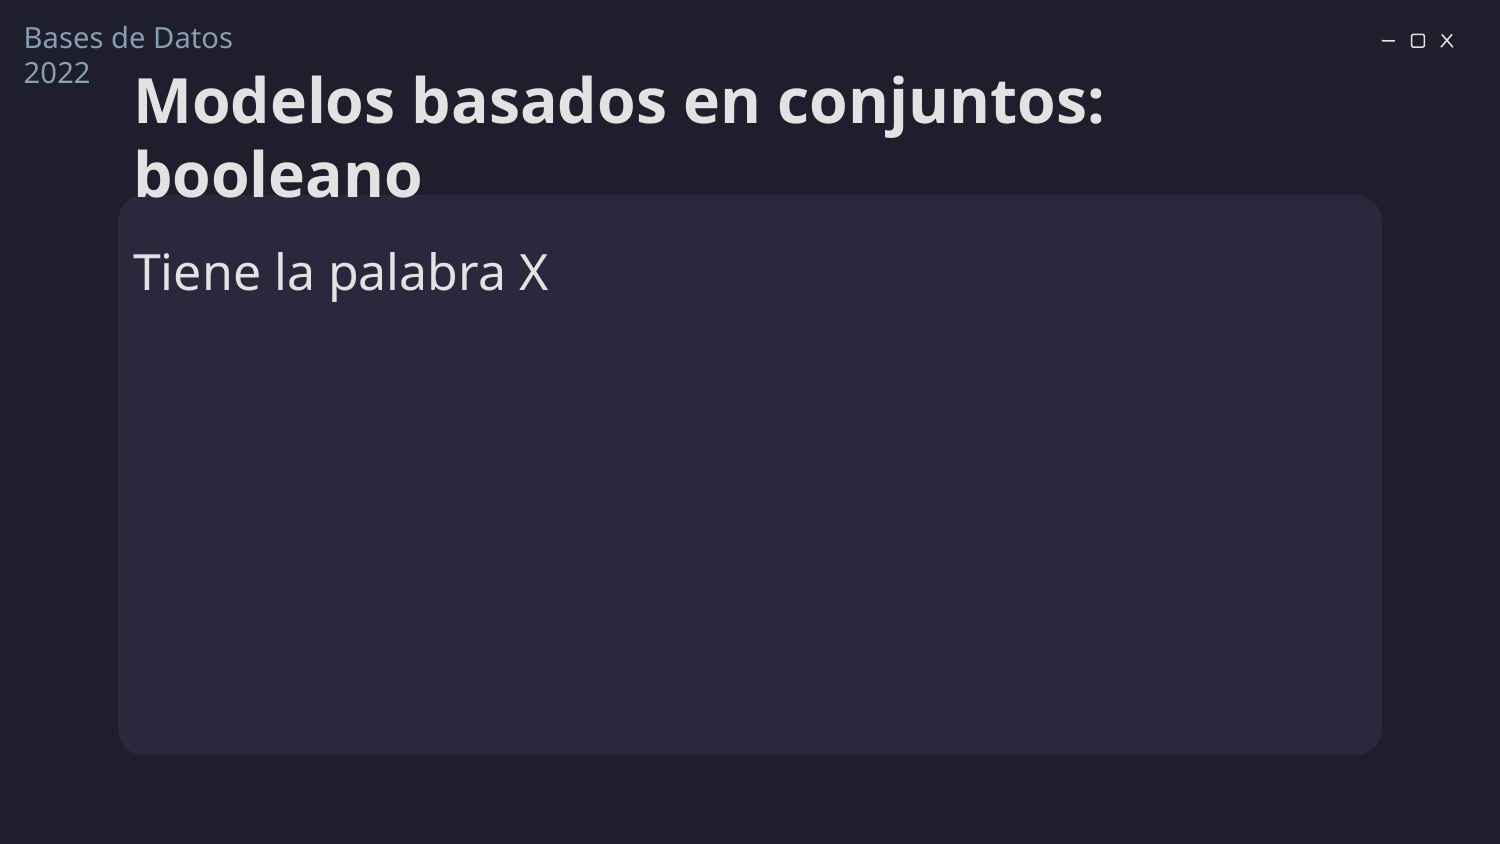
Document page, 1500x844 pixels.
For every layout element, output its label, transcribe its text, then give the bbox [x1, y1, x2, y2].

title Modelos basados en conjuntos: booleano [118, 88, 1382, 183]
list Tiene la palabra X [118, 195, 1382, 750]
